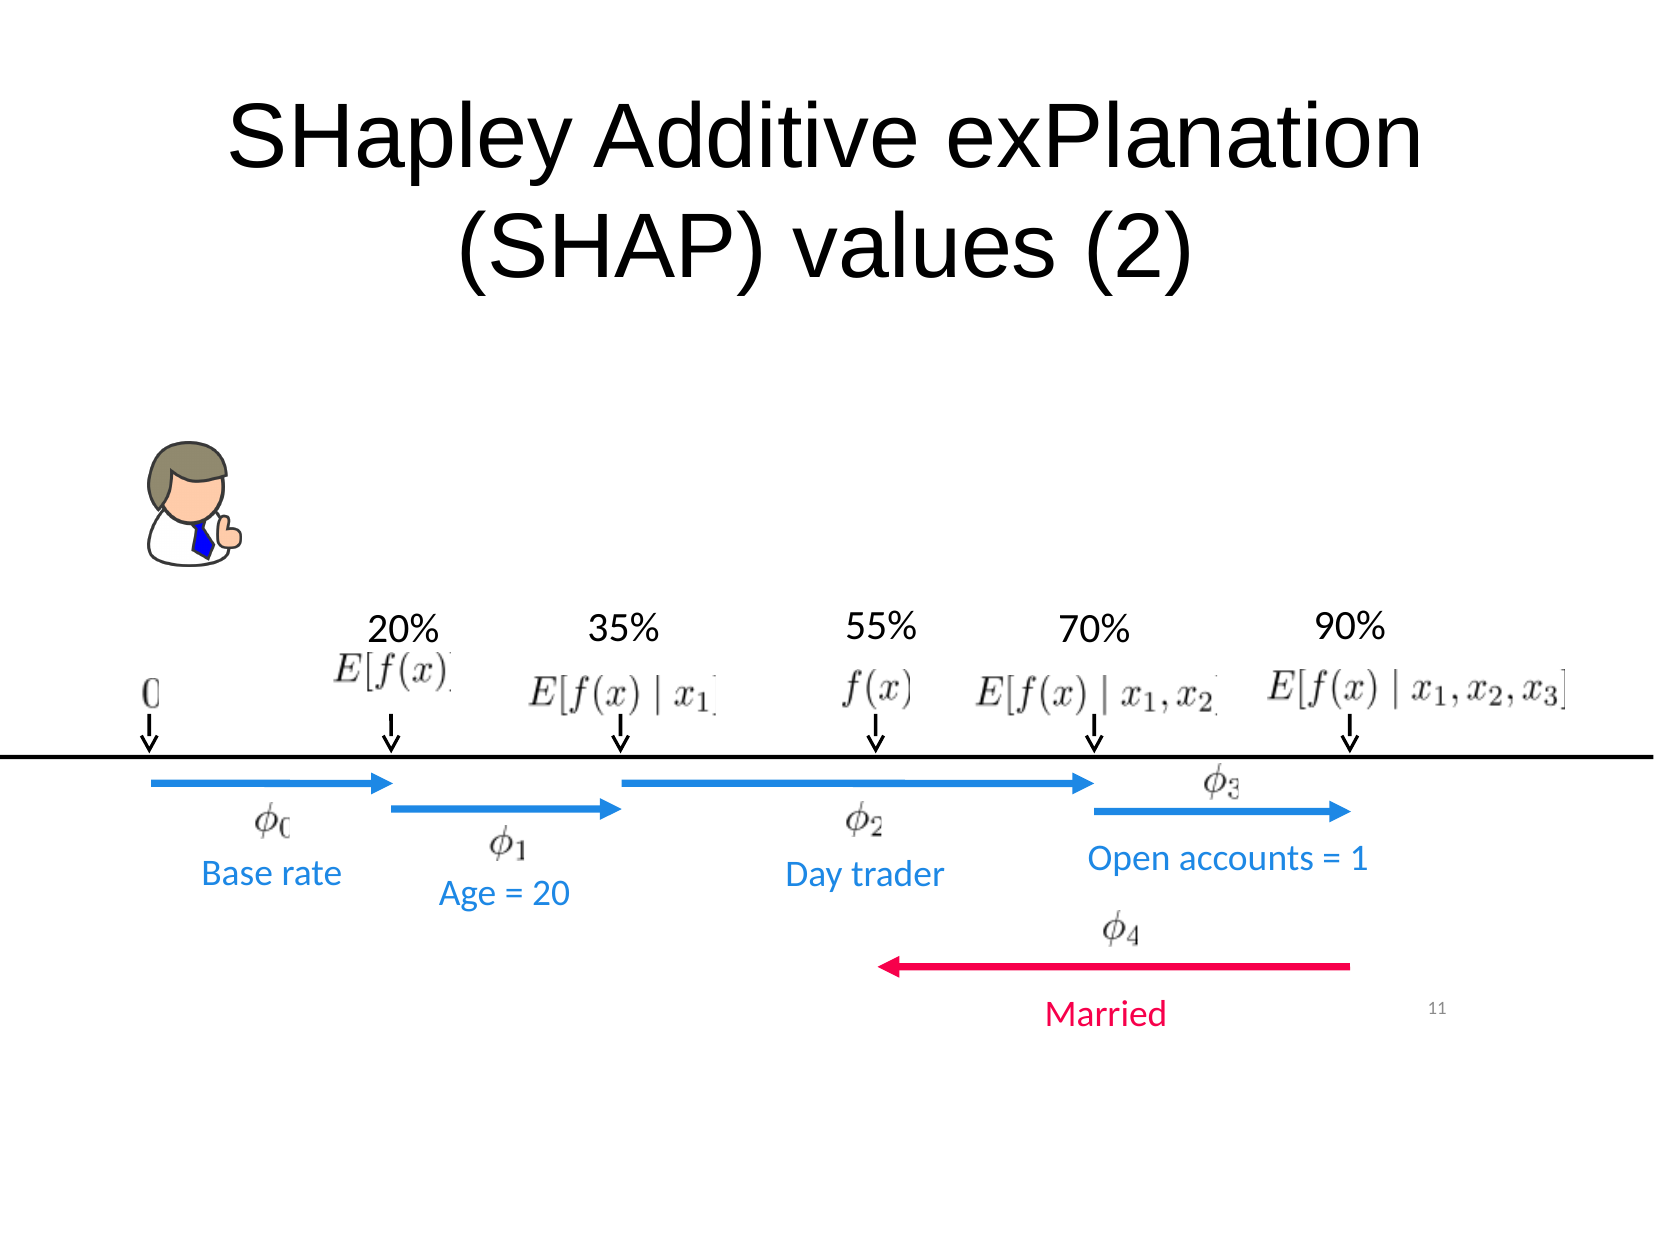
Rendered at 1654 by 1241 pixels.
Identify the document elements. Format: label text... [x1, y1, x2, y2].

text_box 70% [1043, 593, 1146, 659]
text_box Age = 20 [423, 860, 586, 921]
picture [254, 802, 290, 839]
picture [332, 652, 451, 692]
picture [1203, 763, 1239, 800]
text_box 90% [1298, 590, 1401, 656]
text_box Married [1029, 981, 1183, 1042]
picture [845, 801, 882, 837]
text_box 20% [352, 593, 455, 659]
text_box Day trader [770, 841, 961, 902]
text_box Open accounts = 1 [1072, 825, 1384, 886]
picture [1102, 910, 1138, 947]
picture [973, 675, 1218, 716]
picture [147, 441, 242, 567]
picture [488, 825, 525, 860]
text_box Base rate [186, 840, 358, 901]
text_box 35% [572, 592, 675, 658]
text_box <number> [1183, 984, 1462, 1029]
picture [528, 675, 716, 716]
title SHapley Additive exPlanation (SHAP) values (2) [113, 66, 1540, 306]
picture [139, 678, 159, 709]
text_box 55% [830, 590, 933, 656]
picture [841, 669, 910, 710]
picture [1267, 669, 1565, 710]
